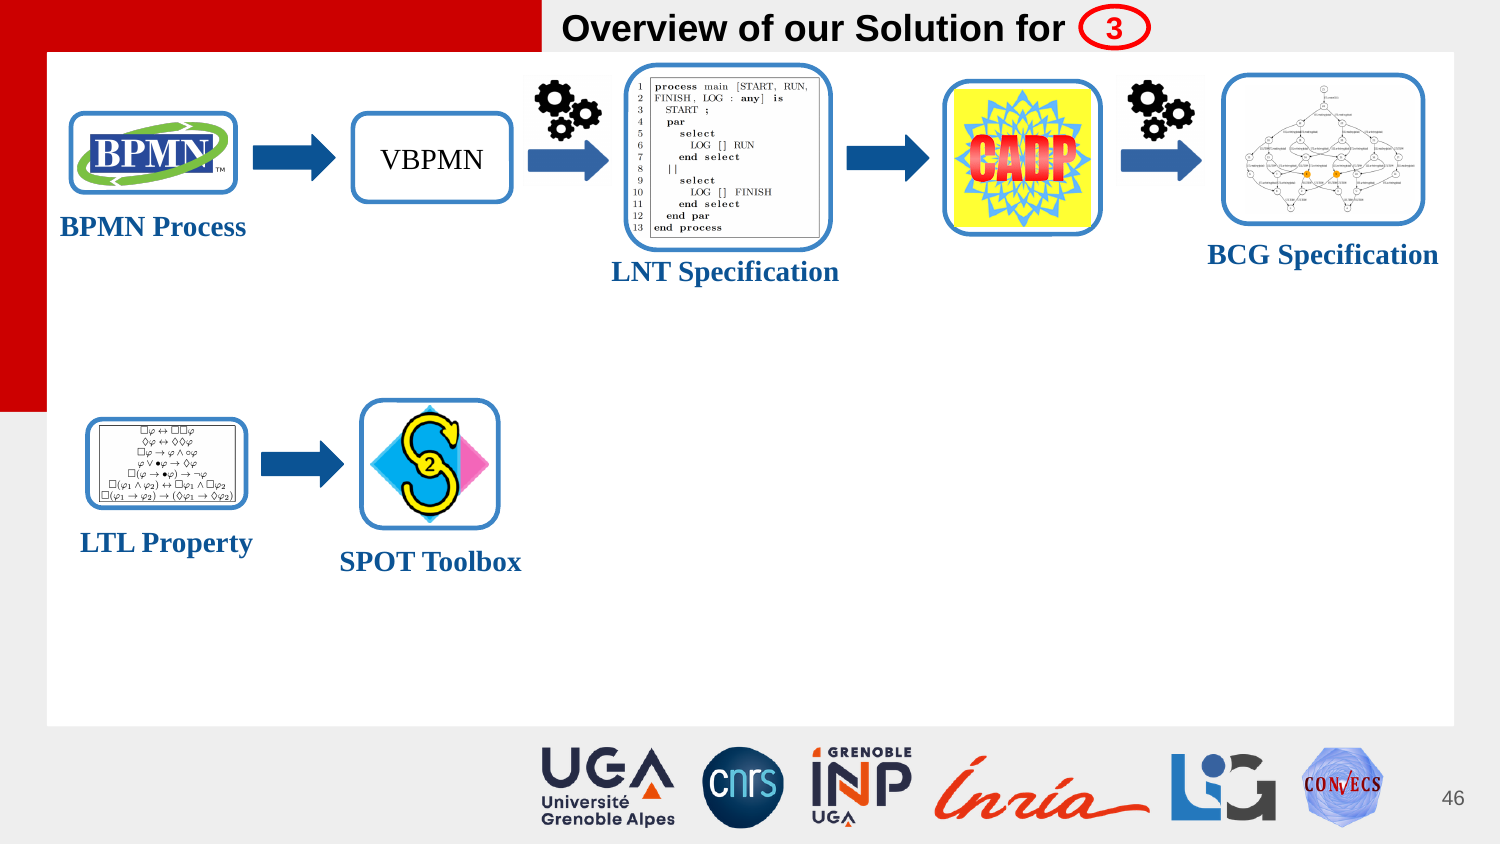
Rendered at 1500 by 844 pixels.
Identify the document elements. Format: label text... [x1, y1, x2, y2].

text_box BPMN Process [12, 197, 294, 252]
text_box VBPMN [352, 113, 512, 202]
picture [0, 0, 1500, 844]
text_box SPOT Toolbox [290, 532, 572, 588]
slide_number <numéro> [1389, 764, 1480, 830]
text_box [253, 134, 335, 181]
text_box LNT Specification [588, 248, 863, 291]
text_box [261, 441, 344, 487]
text_box [847, 135, 929, 181]
text_box 3 [1080, 6, 1149, 49]
text_box LTL Property [26, 513, 308, 569]
text_box BCG Specification [1182, 225, 1464, 281]
text_box Overview of our Solution for [546, 0, 1441, 55]
